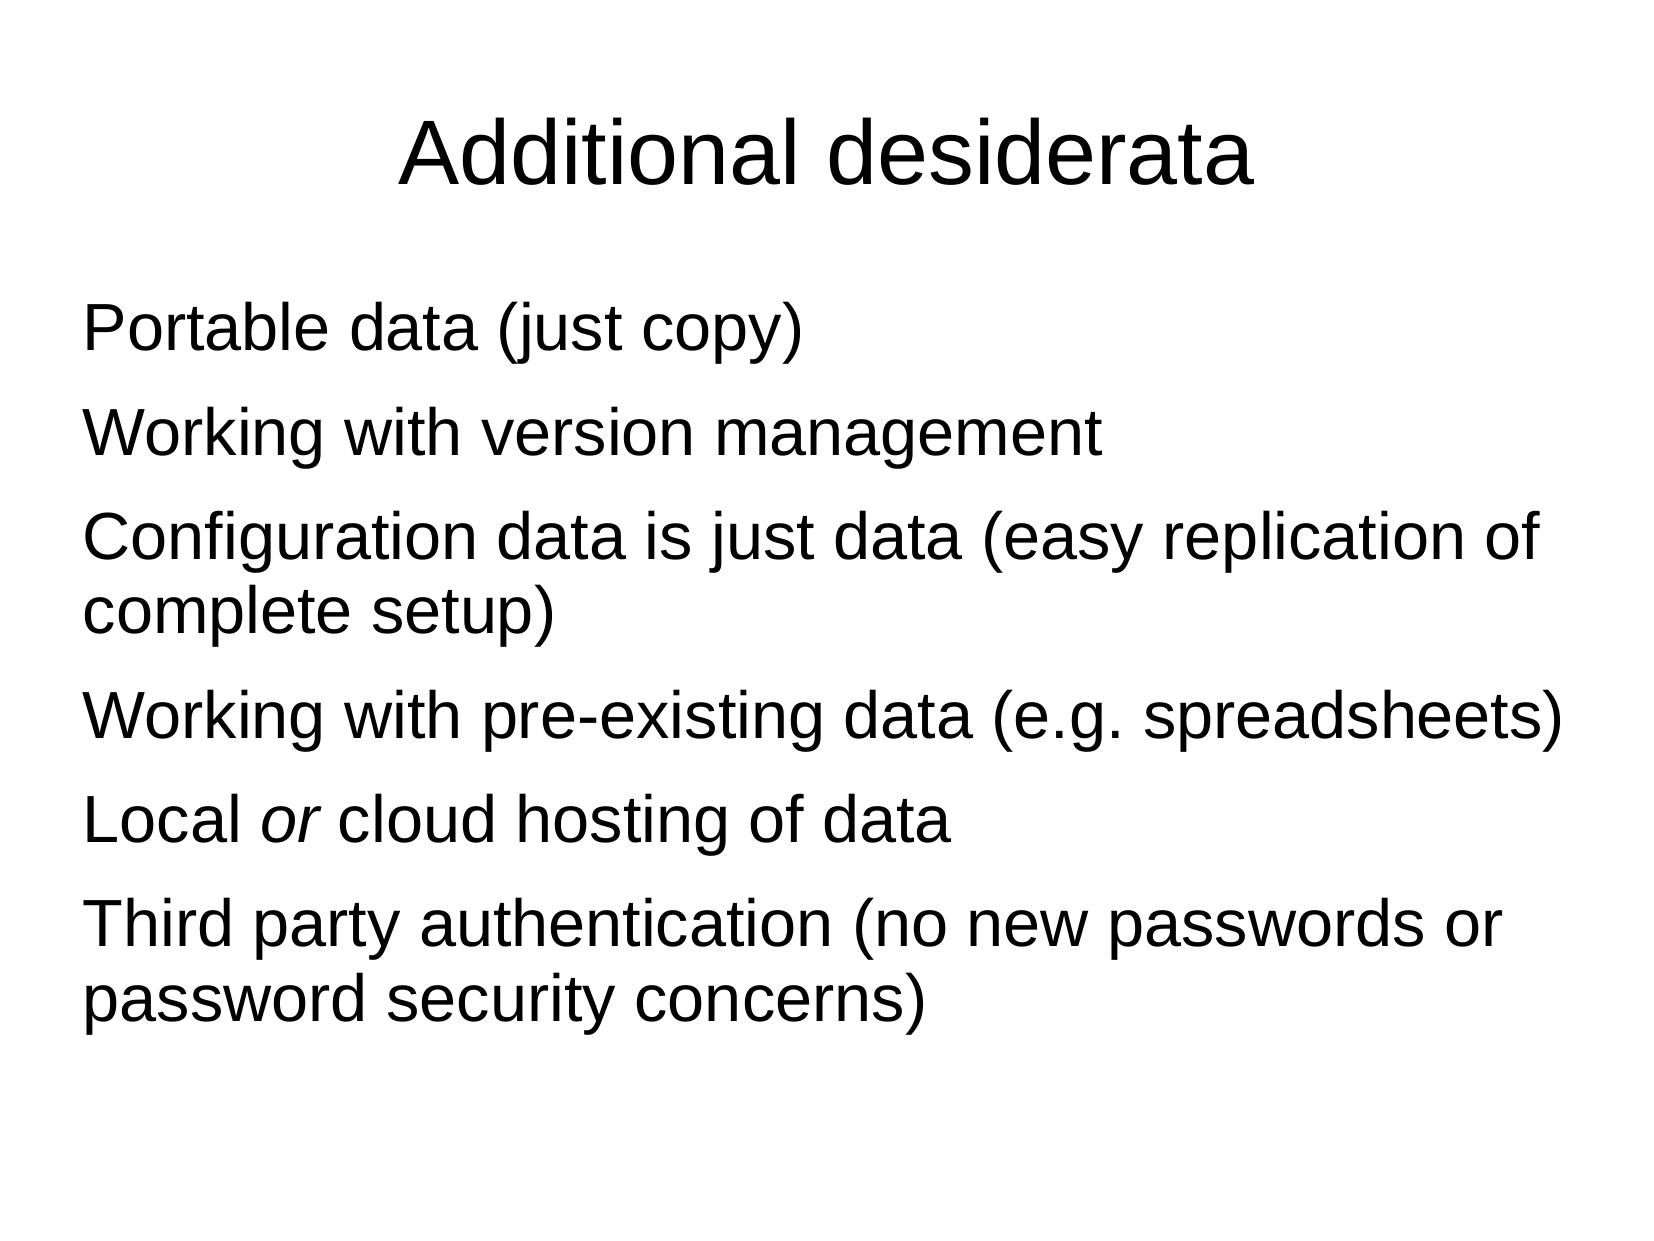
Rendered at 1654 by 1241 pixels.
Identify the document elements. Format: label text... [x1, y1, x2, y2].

title Additional desiderata [82, 49, 1571, 257]
list Portable data (just copy) Working with version management Configuration data is just data (easy replication of complete setup) Working with pre-existing data (e.g. spreadsheets) Local or cloud hosting of data Third party authentication (no new passwords or password security concerns) [82, 290, 1571, 1034]
